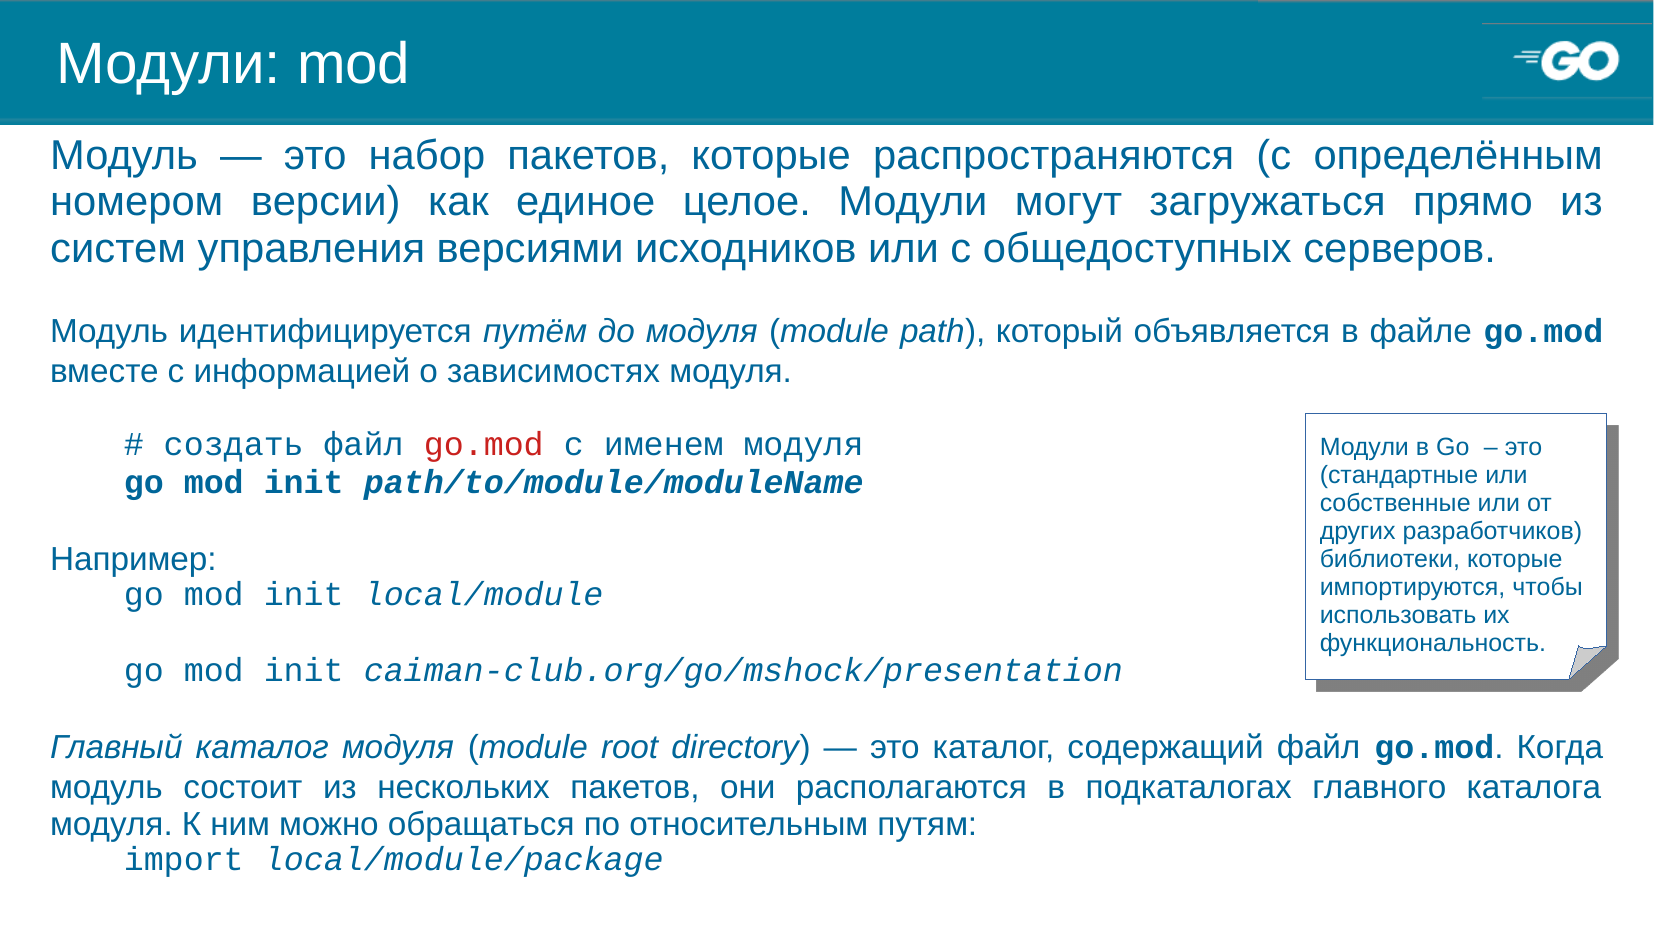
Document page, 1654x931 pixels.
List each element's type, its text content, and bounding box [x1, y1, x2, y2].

text_box Модуль — это набор пакетов, которые распространяются (с определённым номером версии) как единое целое. Модули могут загружаться прямо из систем управления версиями исходников или с общедоступных серверов. Модуль идентифицируется путём до модуля (module path), который объявляется в файле go.mod вместе с информацией о зависимостях модуля. # создать файл go.mod с именем модуля go mod init path/to/module/moduleName Например: go mod init local/module go mod init caiman-club.org/go/mshock/presentation Главный каталог модуля (module root directory) — это каталог, содержащий файл go.mod. Когда модуль состоит из нескольких пакетов, они располагаются в подкаталогах главного каталога модуля. К ним можно обращаться по относительным путям: import local/module/package [35, 124, 1619, 898]
text_box Модули: mod [41, 23, 1495, 104]
picture [1542, 41, 1619, 81]
text_box Модули в Go ‒ это (стандартные или собственные или от других разработчиков) библиотеки, которые импортируются, чтобы использовать их функциональность. [1305, 413, 1607, 680]
